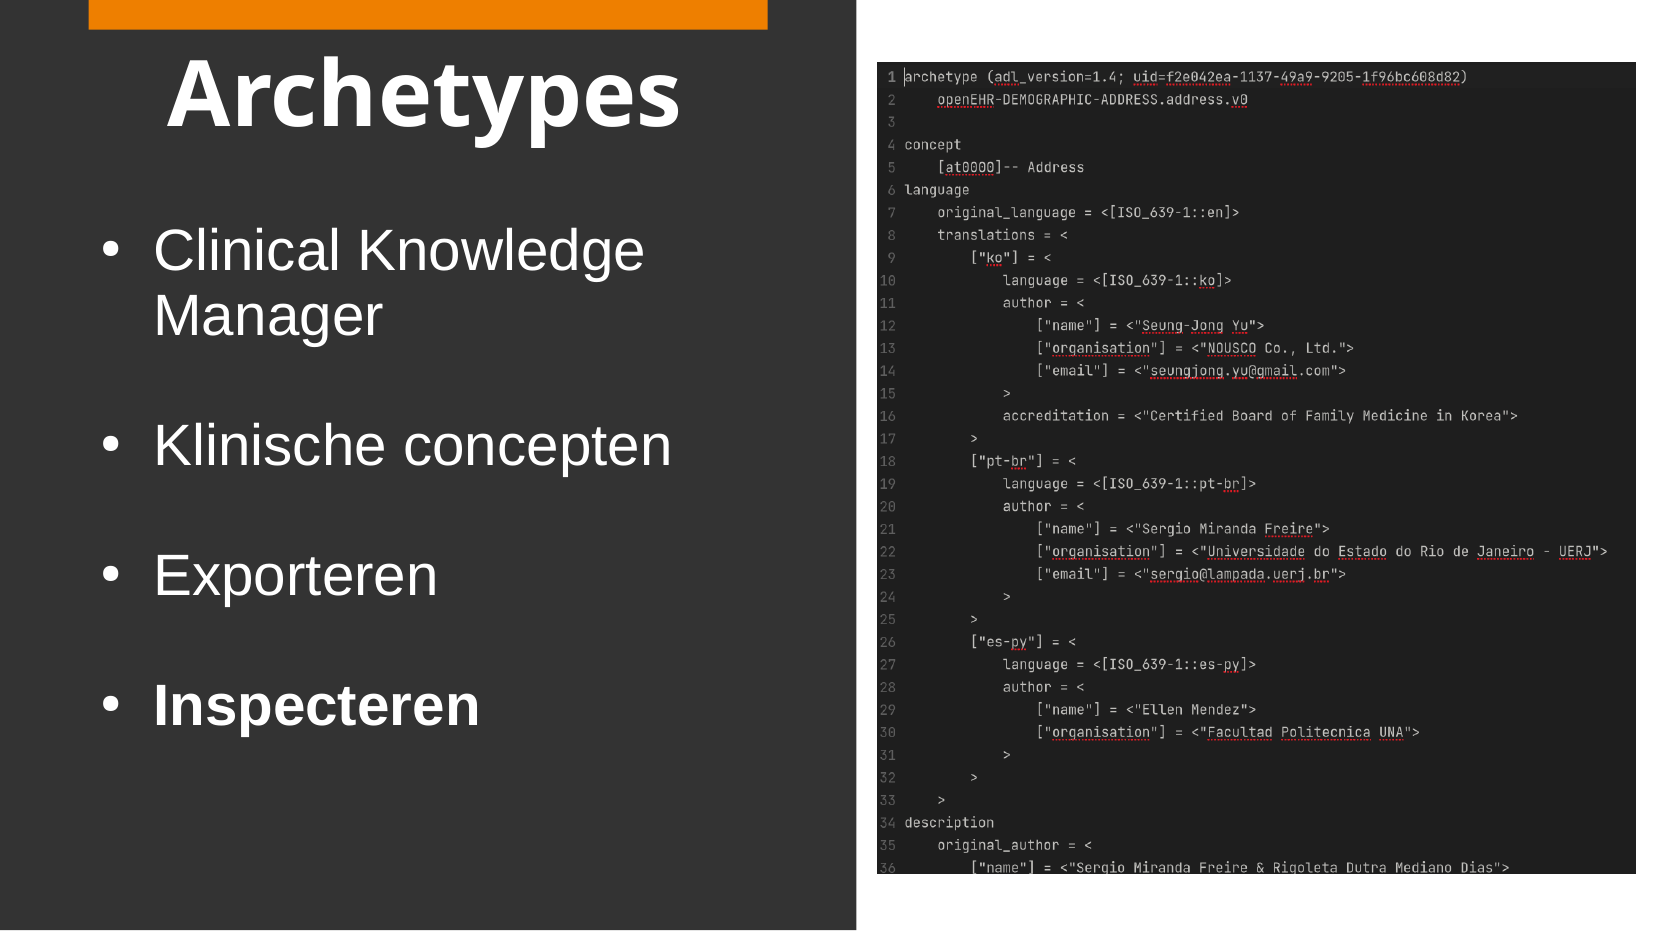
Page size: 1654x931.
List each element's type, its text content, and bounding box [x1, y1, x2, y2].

list Clinical Knowledge Manager Klinische concepten Exporteren Inspecteren [82, 217, 768, 857]
text_box [0, 0, 857, 931]
picture [877, 62, 1636, 875]
title Archetypes [82, 13, 768, 169]
